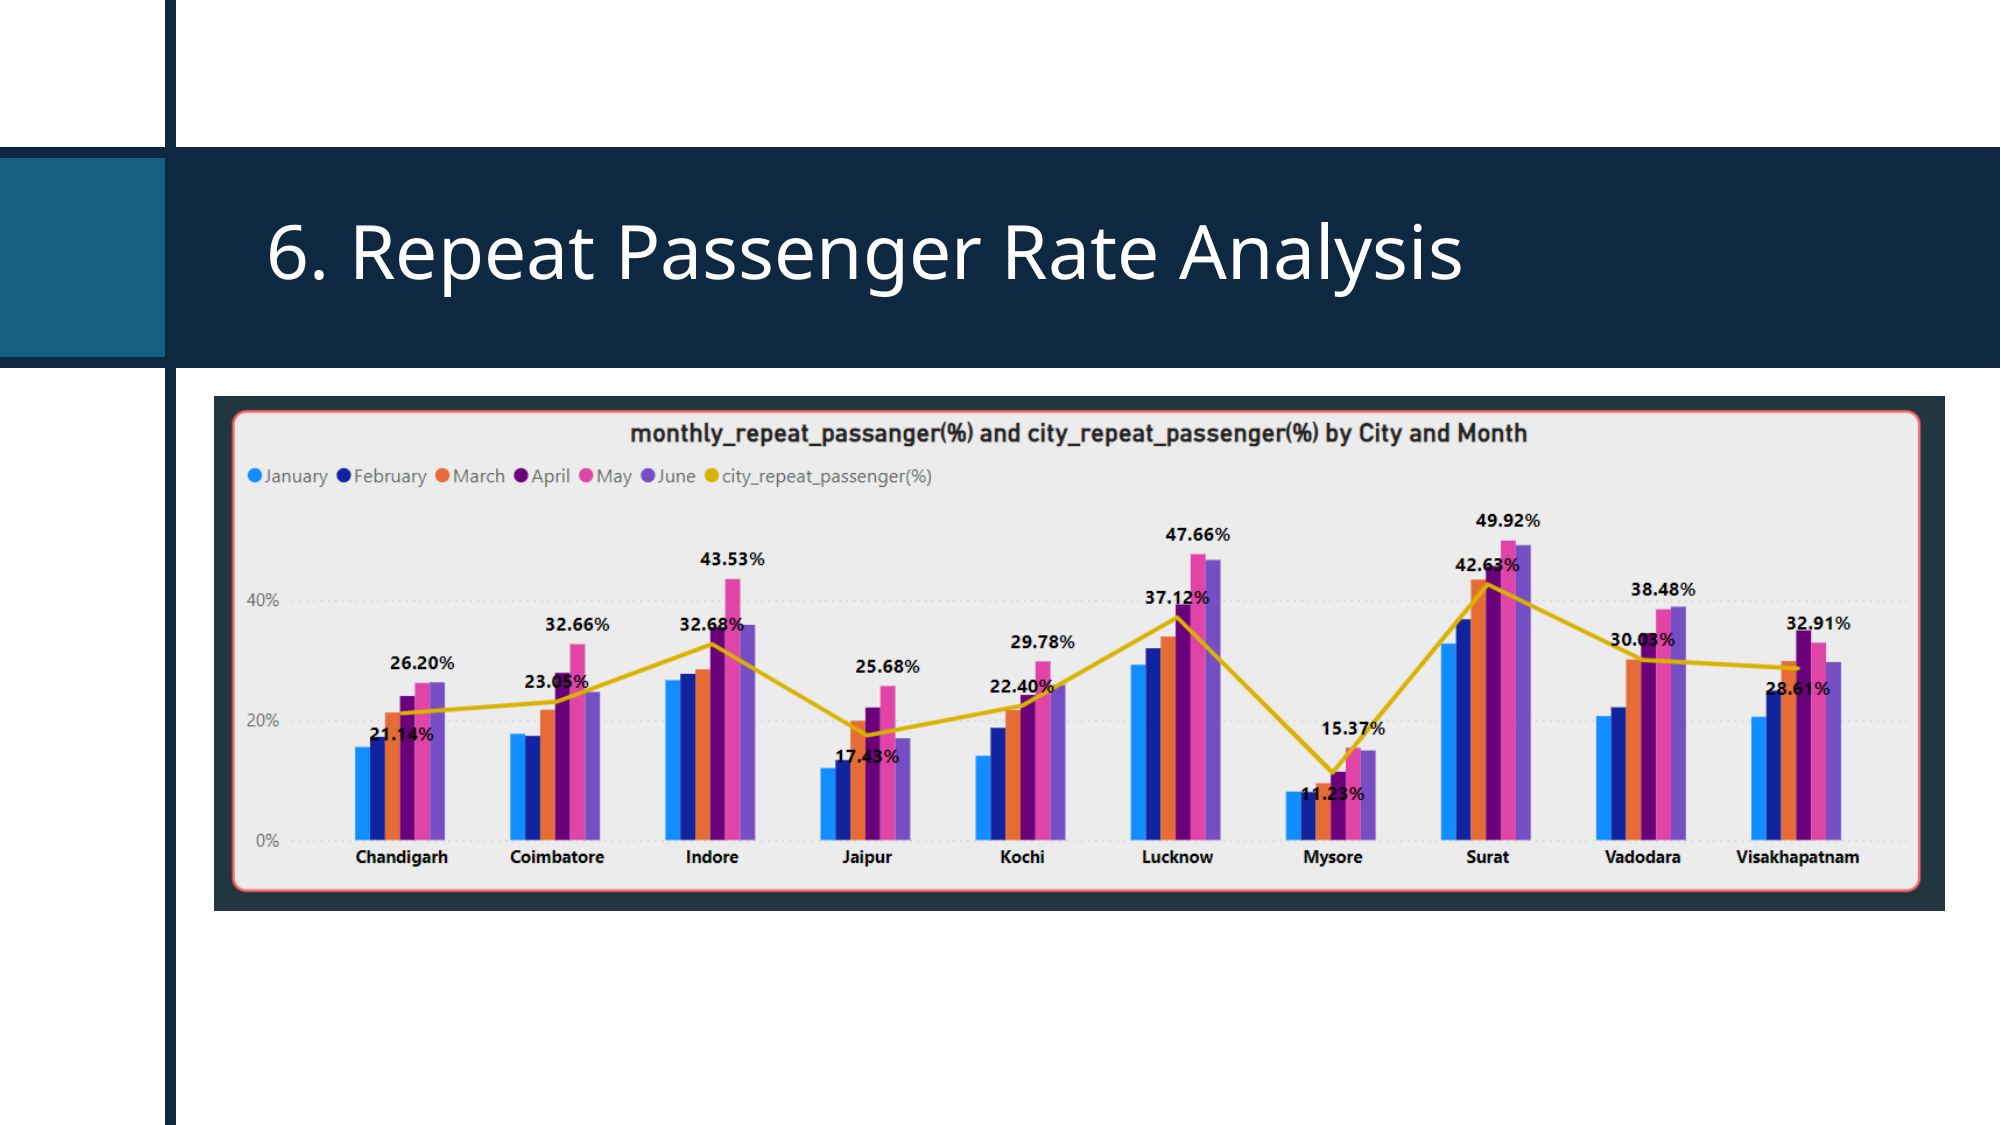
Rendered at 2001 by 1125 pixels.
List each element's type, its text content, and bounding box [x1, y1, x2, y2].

title 6. Repeat Passenger Rate Analysis [251, 171, 1895, 341]
picture [214, 397, 1945, 911]
